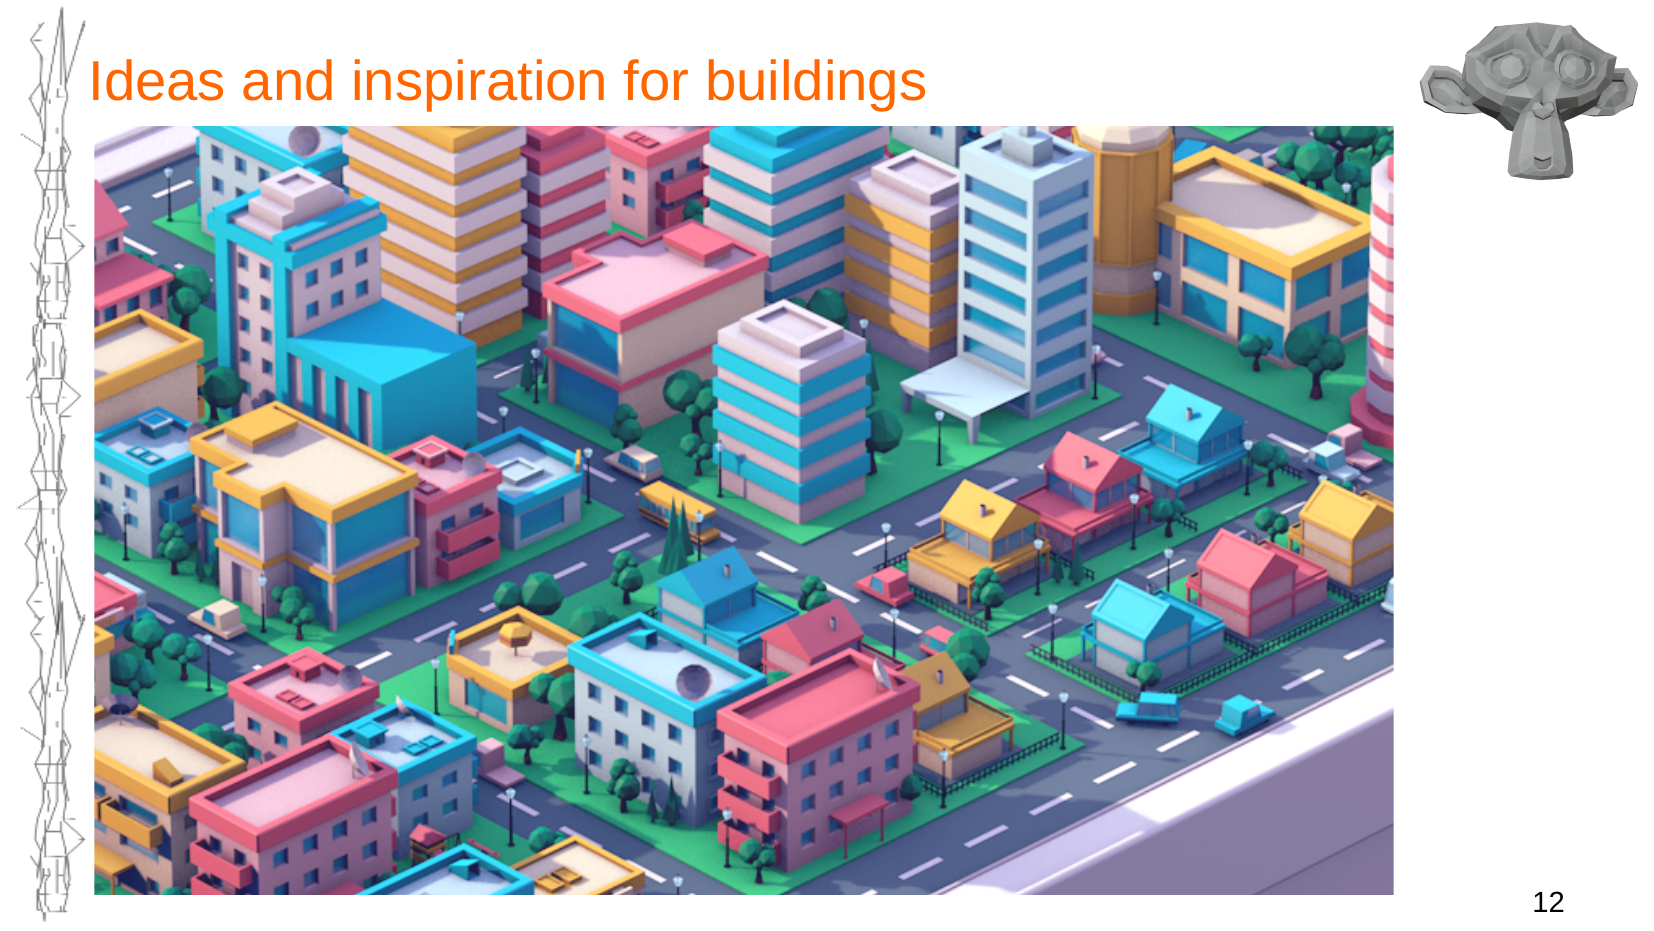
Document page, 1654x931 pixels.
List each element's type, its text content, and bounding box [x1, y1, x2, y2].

title Ideas and inspiration for buildings [88, 29, 1447, 133]
picture [94, 126, 1394, 895]
picture [1411, 11, 1645, 189]
